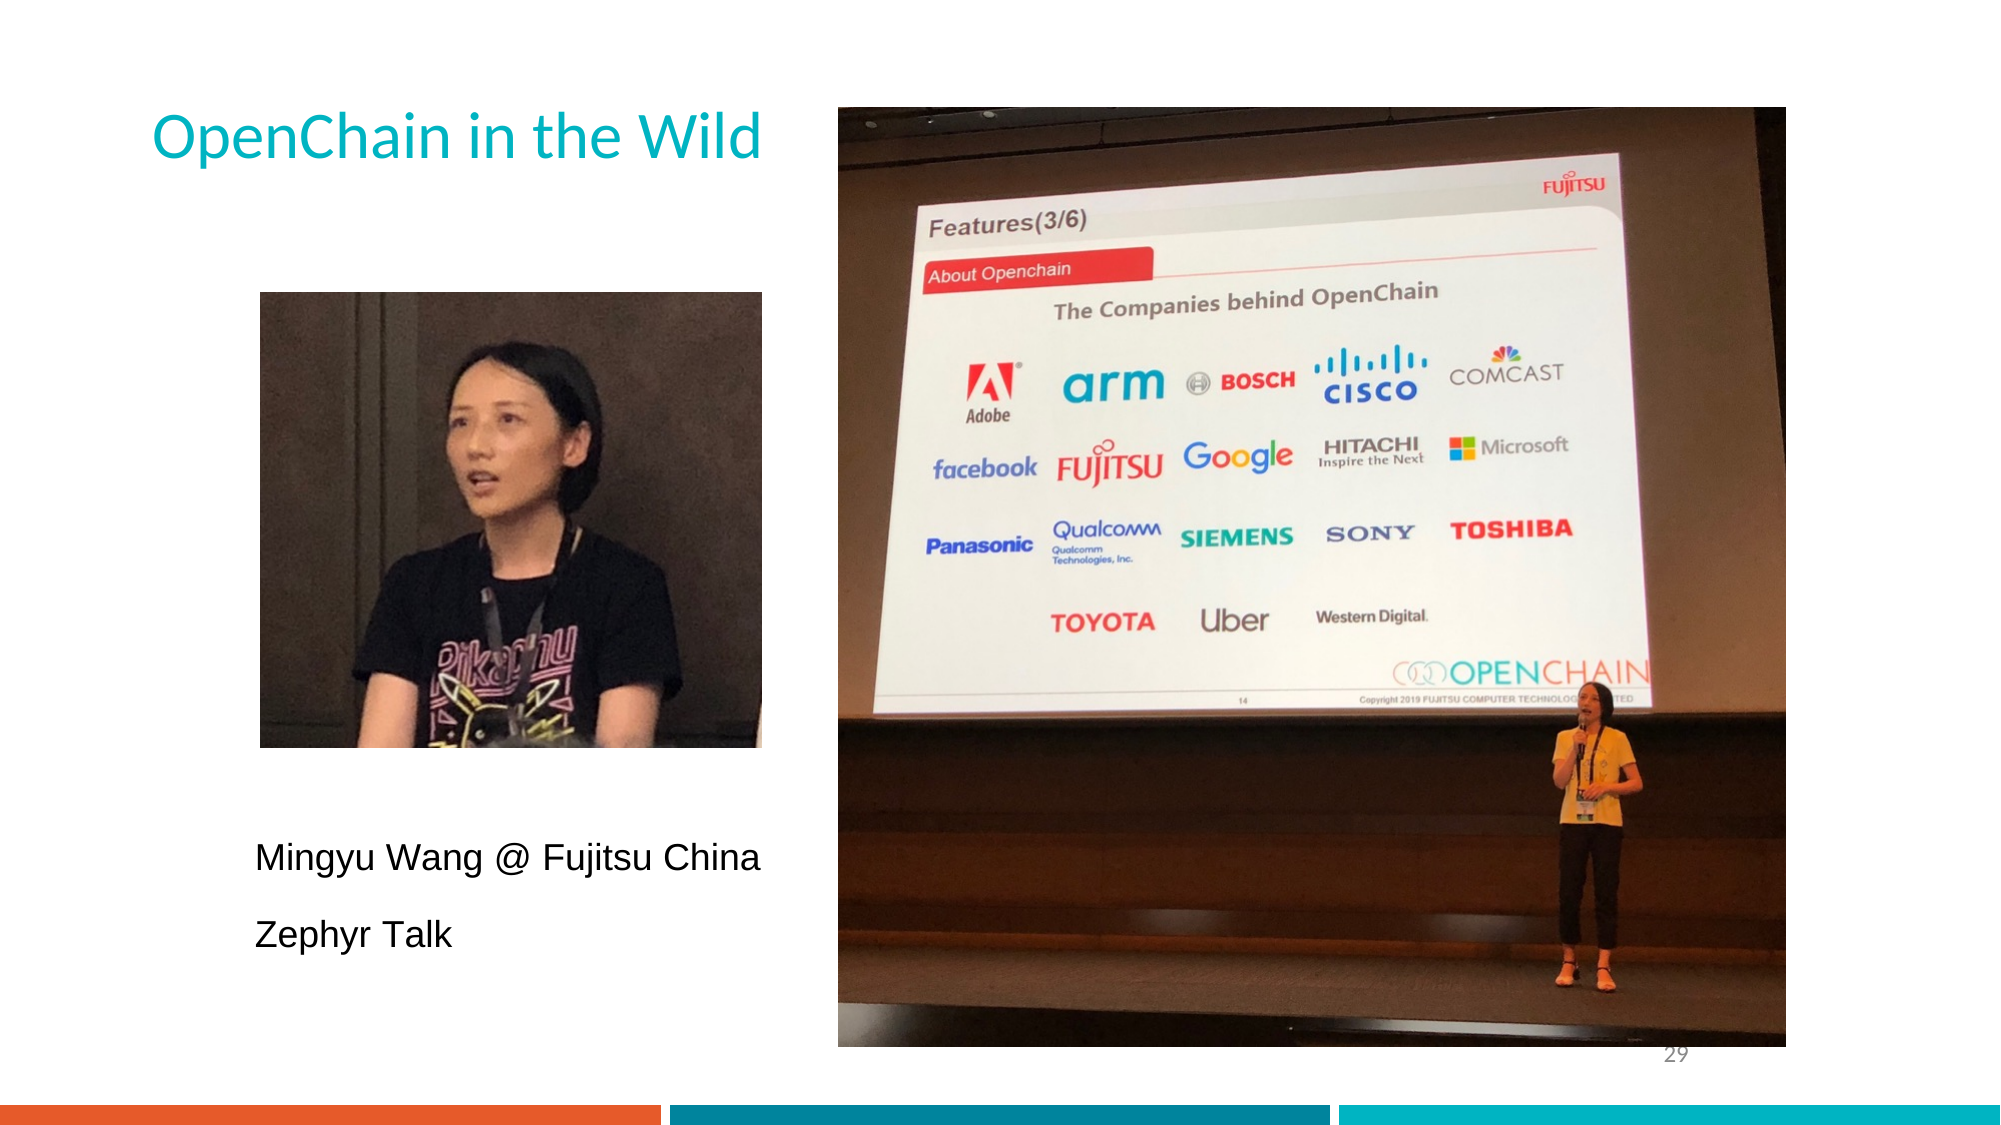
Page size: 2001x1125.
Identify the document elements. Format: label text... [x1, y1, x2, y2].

title OpenChain in the Wild [137, 59, 1863, 216]
text_box 29 [1648, 1022, 1863, 1083]
picture [260, 292, 762, 748]
text_box Mingyu Wang @ Fujitsu China [239, 825, 782, 886]
text_box Zephyr Talk [239, 902, 472, 964]
picture [838, 107, 1786, 1047]
